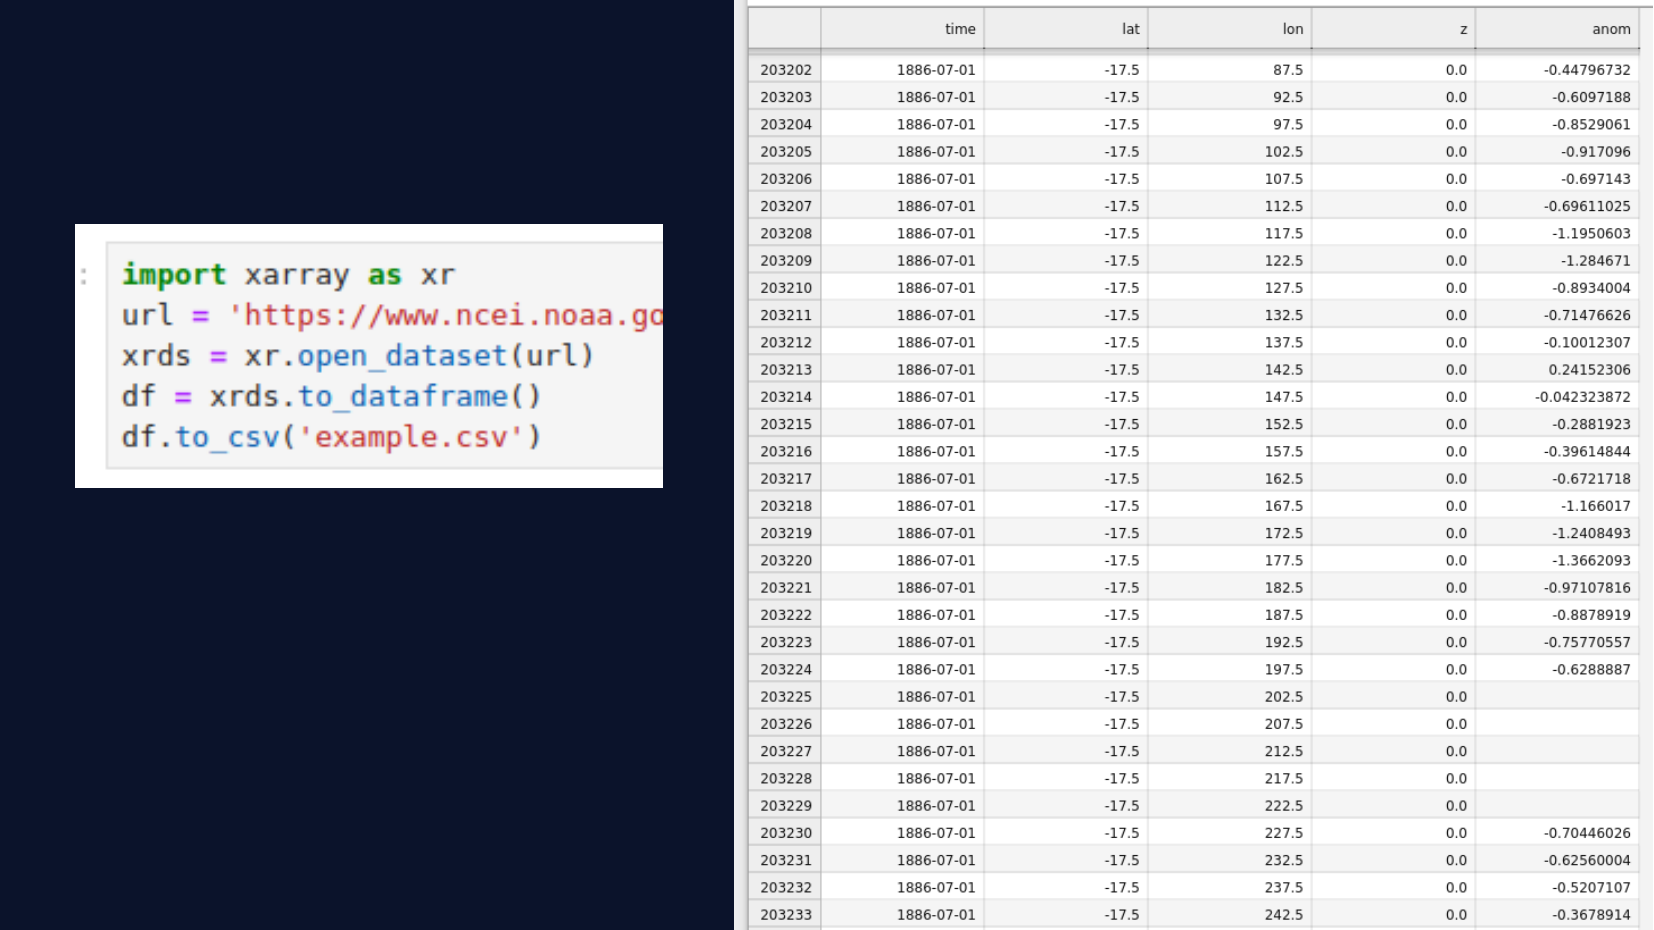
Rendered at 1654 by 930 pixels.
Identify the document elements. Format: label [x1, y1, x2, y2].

picture [75, 224, 663, 488]
picture [734, 0, 1653, 930]
